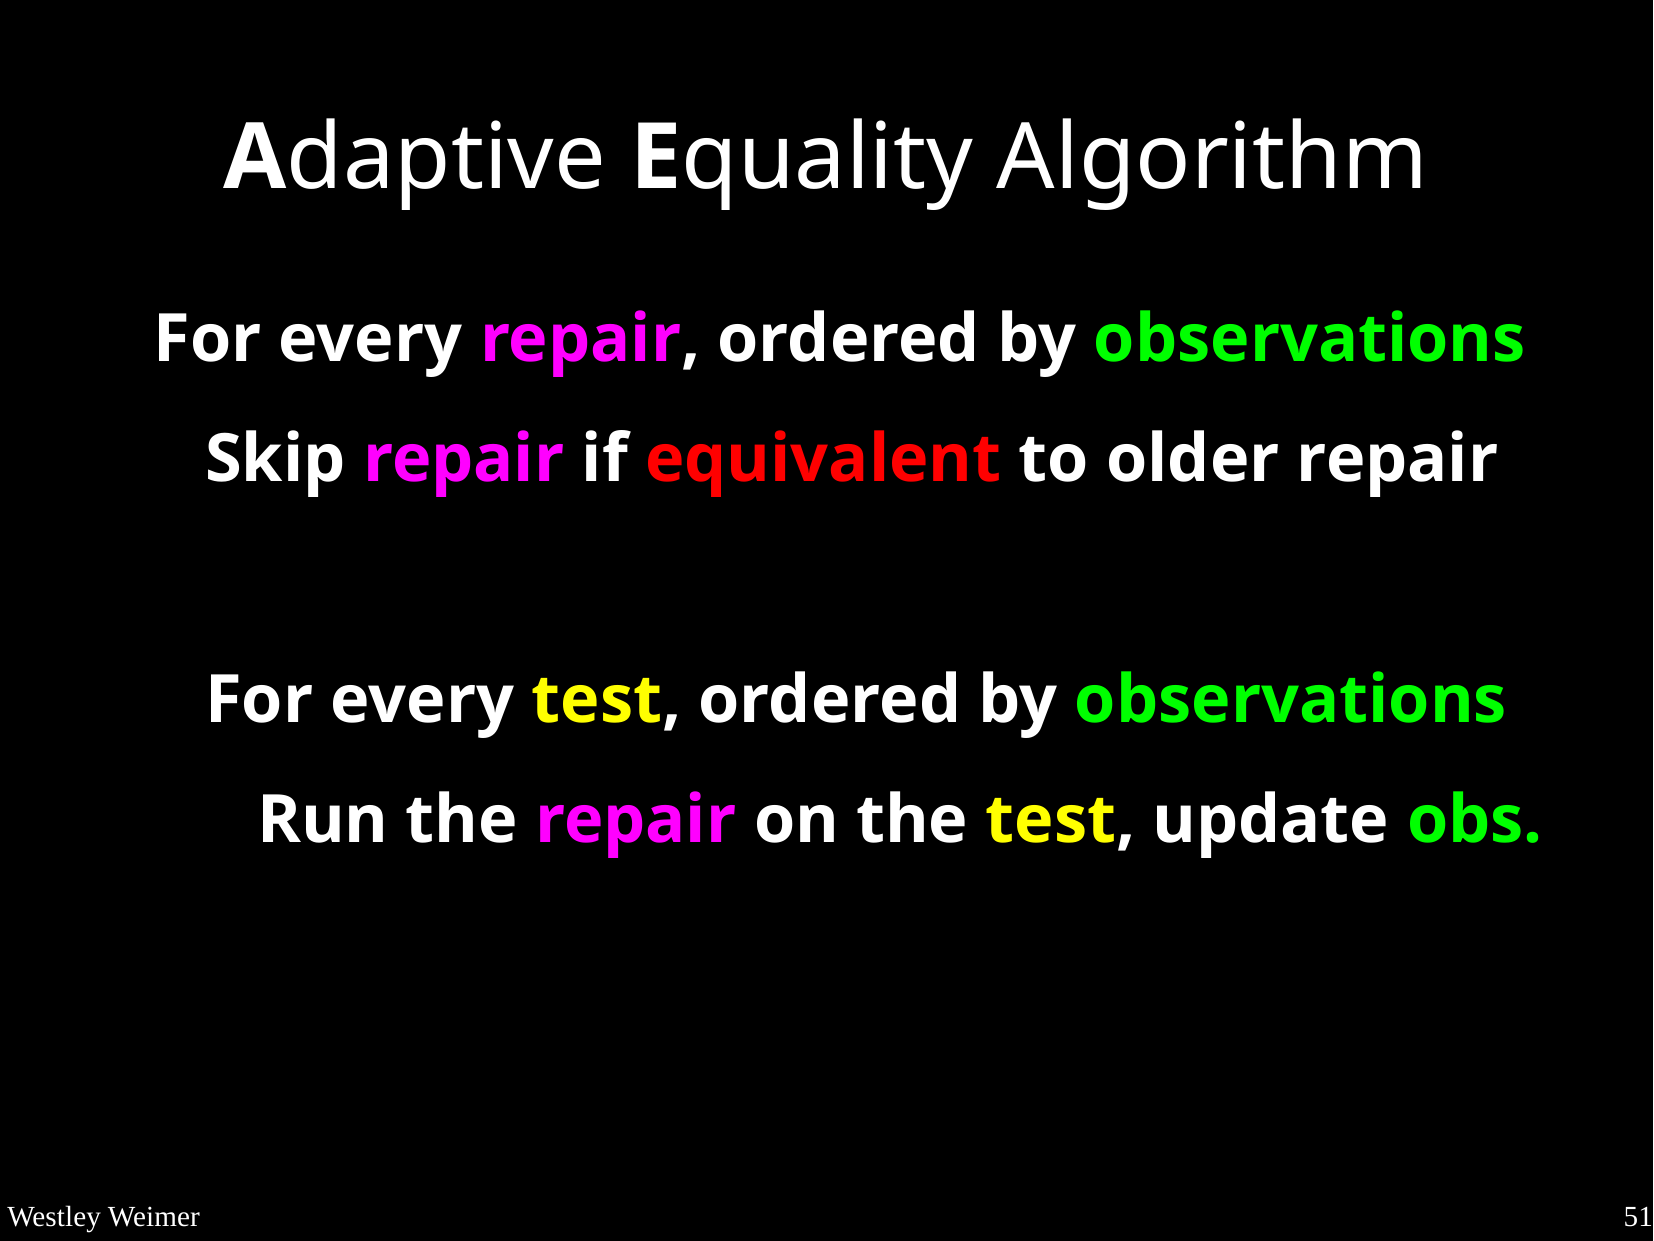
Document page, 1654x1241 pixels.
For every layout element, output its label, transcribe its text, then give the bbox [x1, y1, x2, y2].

title Adaptive Equality Algorithm [82, 49, 1571, 257]
list For every repair, ordered by observations Skip repair if equivalent to older repair For every test, ordered by observations Run the repair on the test, update obs. [82, 290, 1571, 1109]
